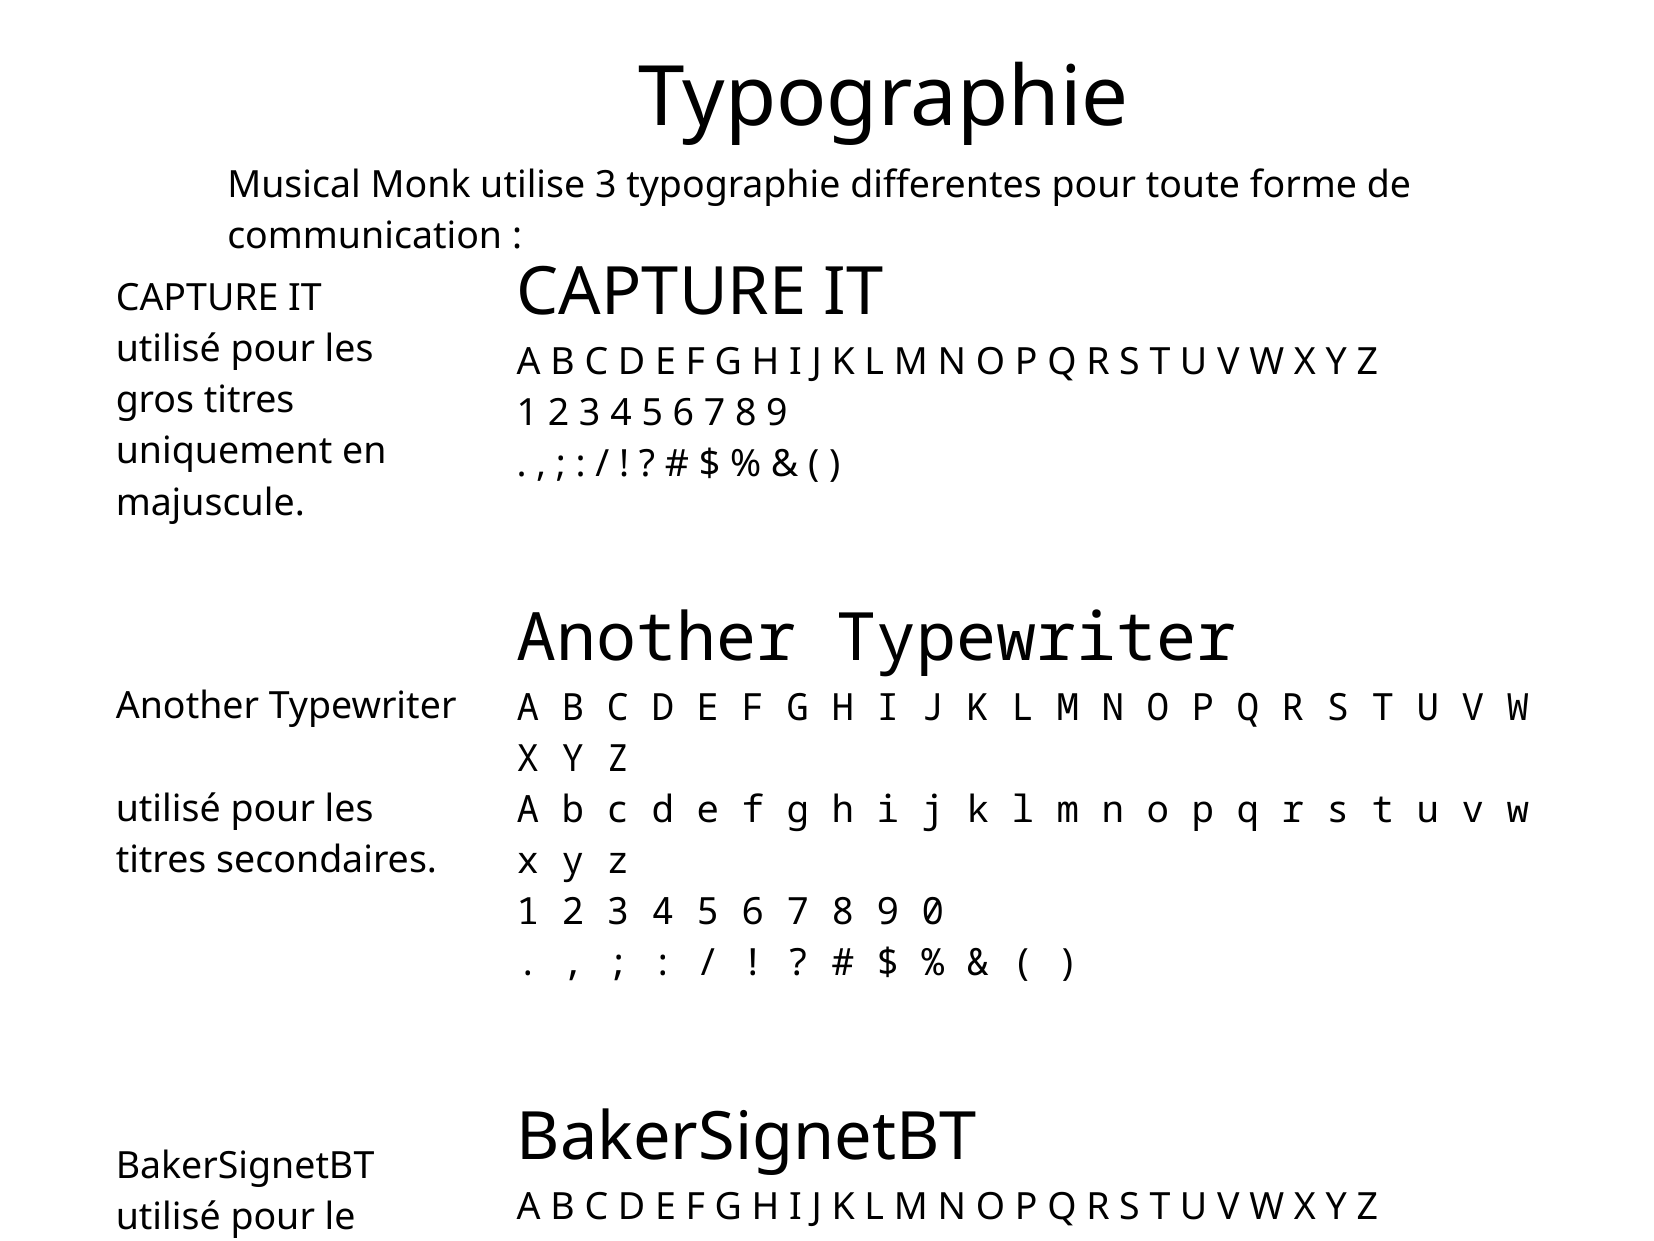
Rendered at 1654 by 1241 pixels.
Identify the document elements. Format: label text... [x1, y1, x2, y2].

text_box Typographie [623, 29, 1030, 145]
text_box Musical Monk utilise 3 typographie differentes pour toute forme de communication : [212, 149, 1442, 210]
text_box CAPTURE IT utilisé pour les gros titres uniquement en majuscule. Another Typewriter utilisé pour les titres secondaires. BakerSignetBT utilisé pour le corps de texte. [101, 263, 473, 1093]
text_box CAPTURE IT A B C D E F G H I J K L M N O P Q R S T U V W X Y Z 1 2 3 4 5 6 7 8 9 . , ; : / ! ? # $ % & ( ) Another Typewriter A B C D E F G H I J K L M N O P Q R S T U V W X Y Z A b c d e f g h i j k l m n o p q r s t u v w x y z 1 2 3 4 5 6 7 8 9 0 . , ; : / ! ? # $ % & ( ) BakerSignetBT A B C D E F G H I J K L M N O P Q R S T U V W X Y Z a b c d e f g h i j k l m n o p q r s t u v w x y z 1 2 3 4 5 6 7 8 9 0 . , ; : / ! ? # $ % & ( ) [501, 236, 1565, 1152]
